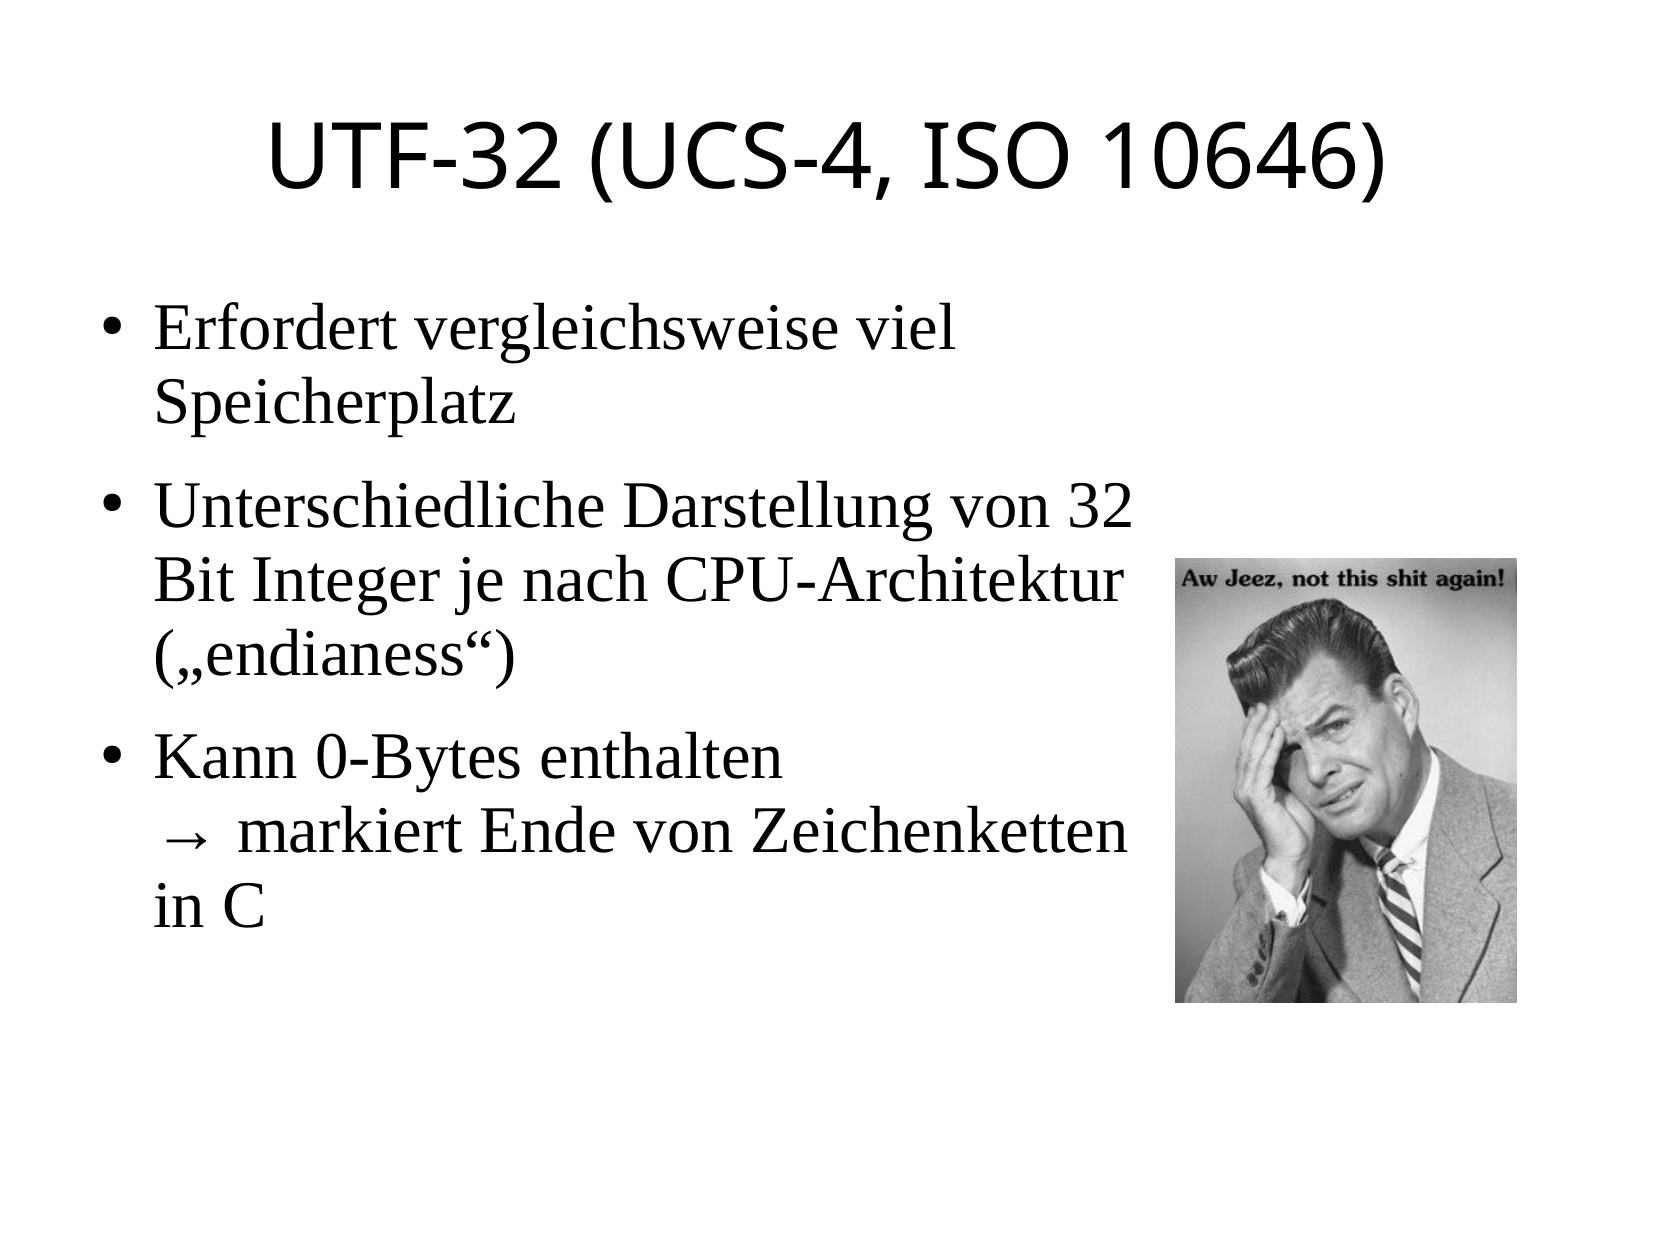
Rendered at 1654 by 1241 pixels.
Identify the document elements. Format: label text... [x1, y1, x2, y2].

picture [1175, 558, 1517, 1003]
list Erfordert vergleichsweise viel Speicherplatz Unterschiedliche Darstellung von 32 Bit Integer je nach CPU-Architektur („endianess“) Kann 0-Bytes enthalten → markiert Ende von Zeichenketten in C [82, 290, 1186, 1010]
title UTF-32 (UCS-4, ISO 10646) [82, 49, 1571, 257]
